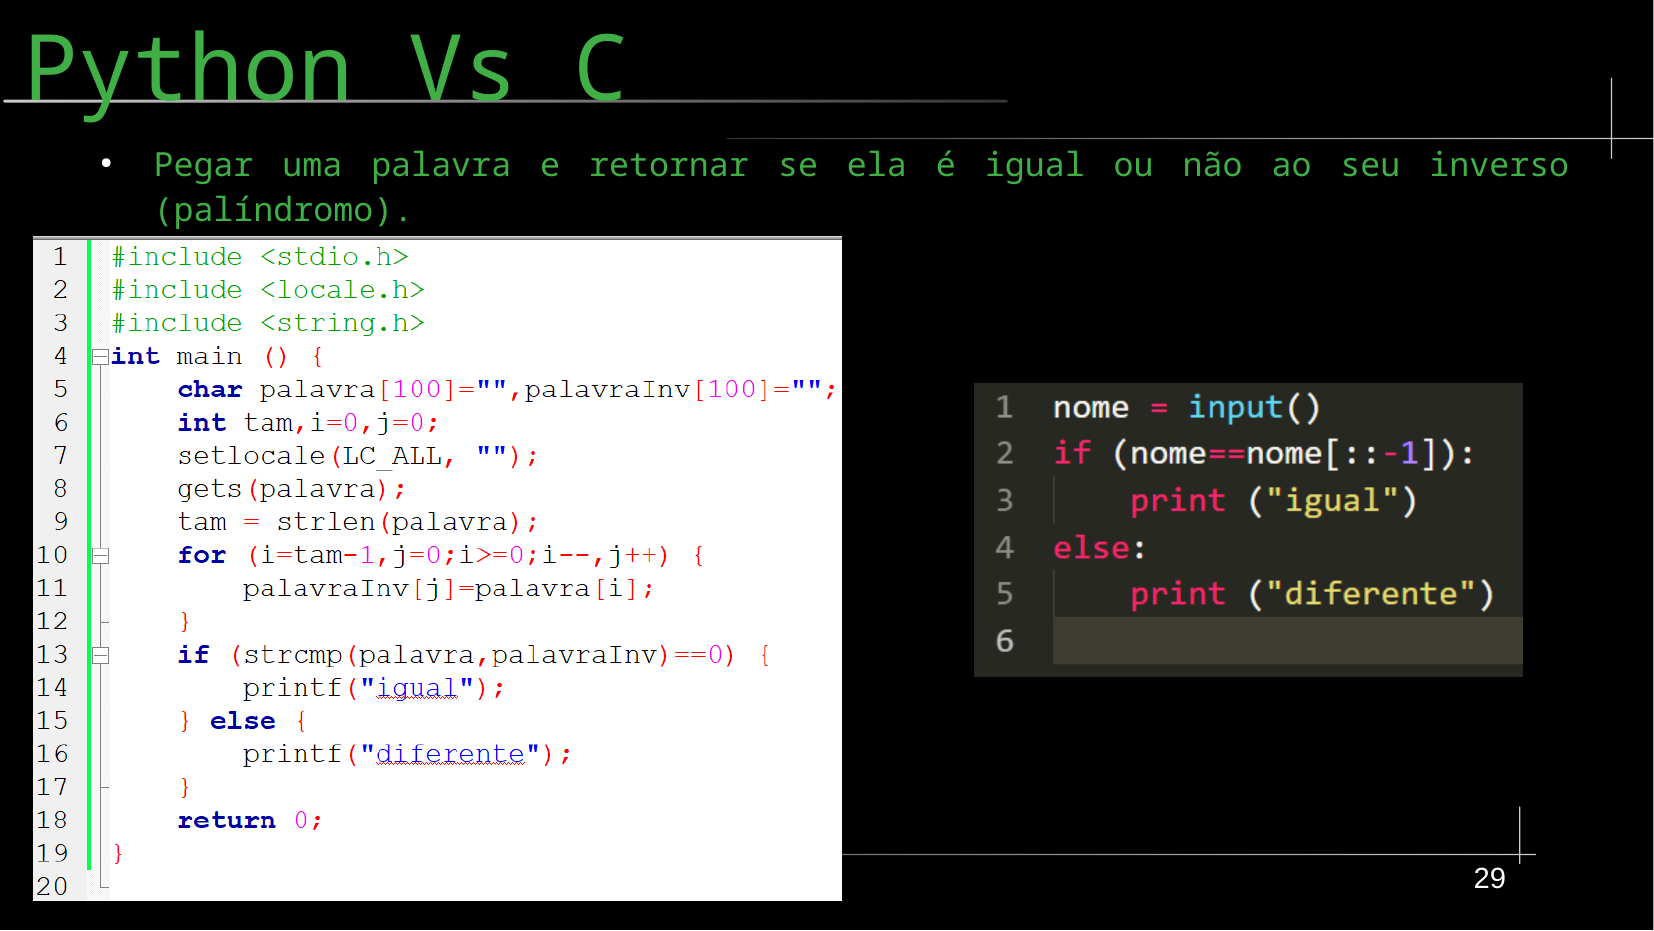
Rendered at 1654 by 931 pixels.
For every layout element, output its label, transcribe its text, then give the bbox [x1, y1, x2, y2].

picture [974, 383, 1523, 677]
picture [33, 236, 842, 901]
title Python Vs C [23, 7, 1589, 123]
list Pegar uma palavra e retornar se ela é igual ou não ao seu inverso (palíndromo). [82, 140, 1571, 237]
